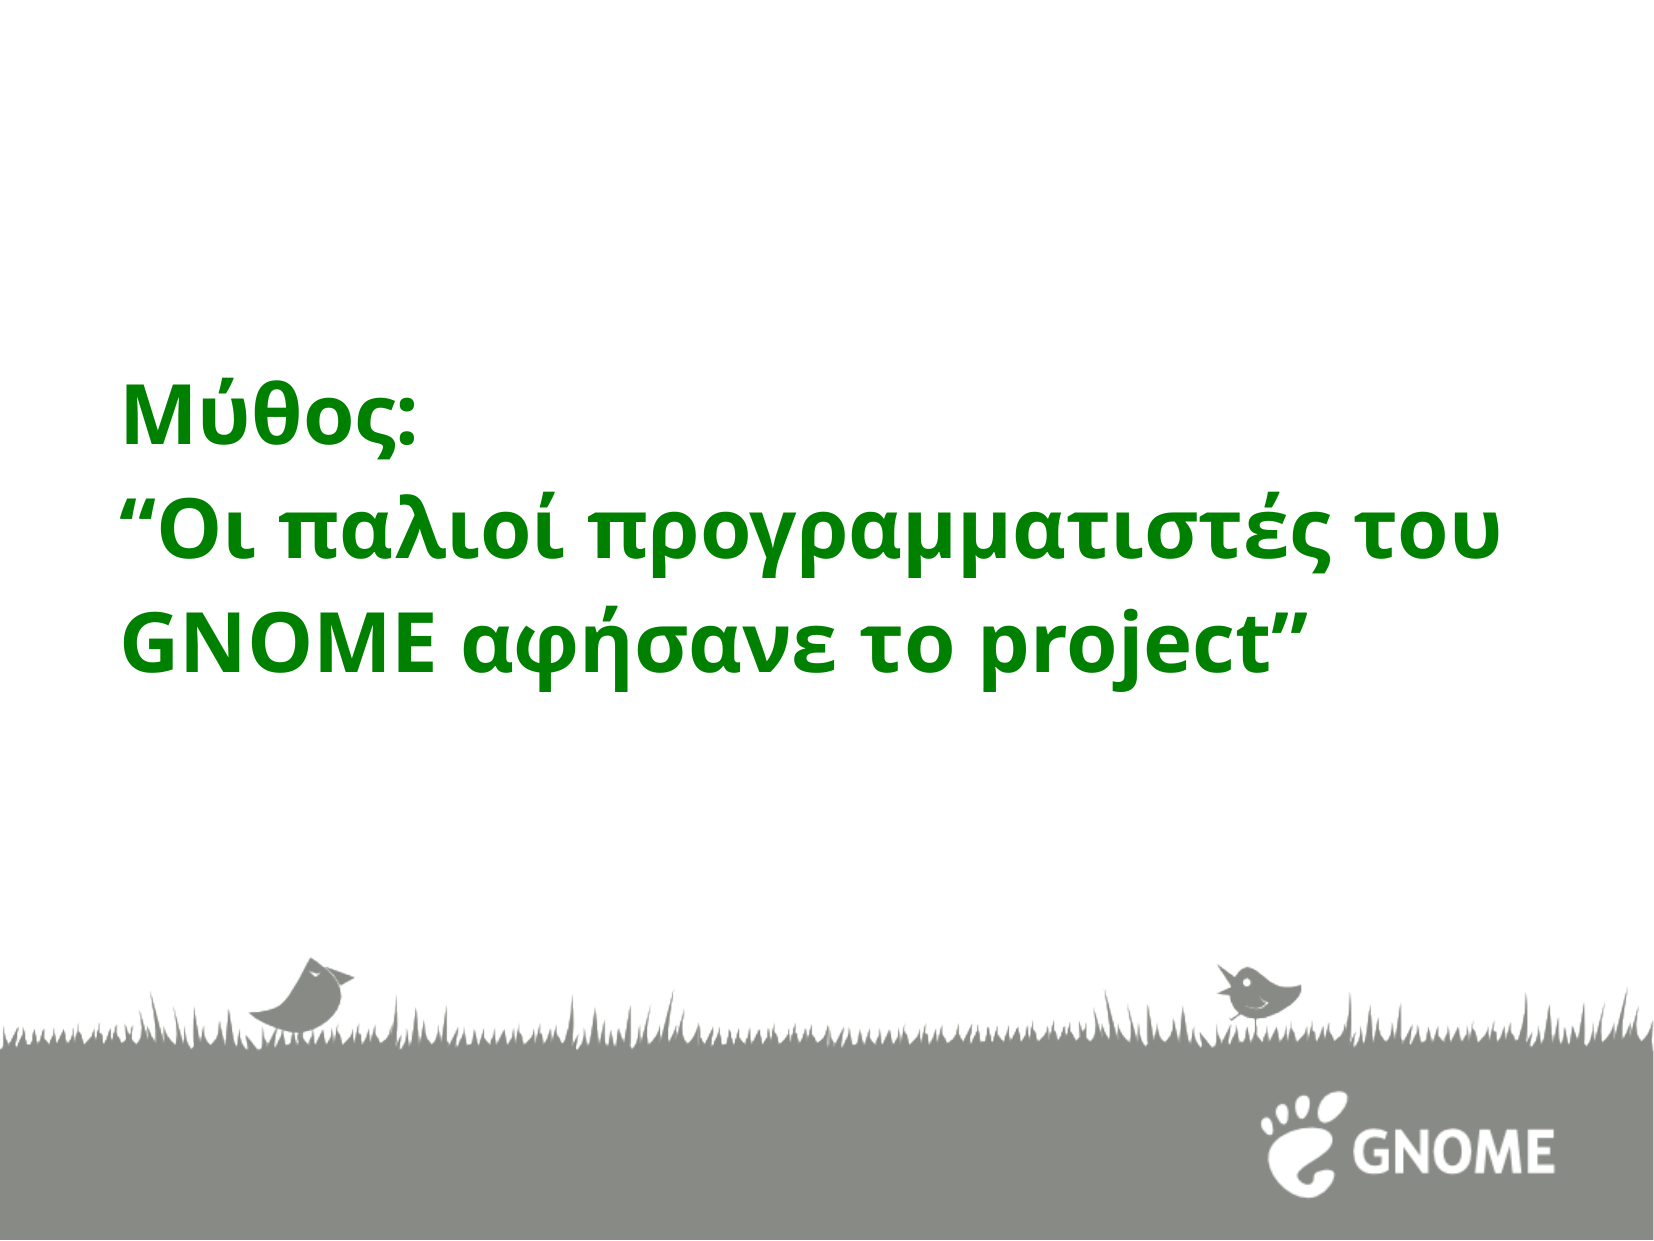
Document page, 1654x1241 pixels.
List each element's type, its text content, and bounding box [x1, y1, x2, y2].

text_box Μύθος: “Οι παλιοί προγραμματιστές του GNOME αφήσανε το project” [104, 348, 1568, 810]
picture [0, 0, 1654, 1241]
